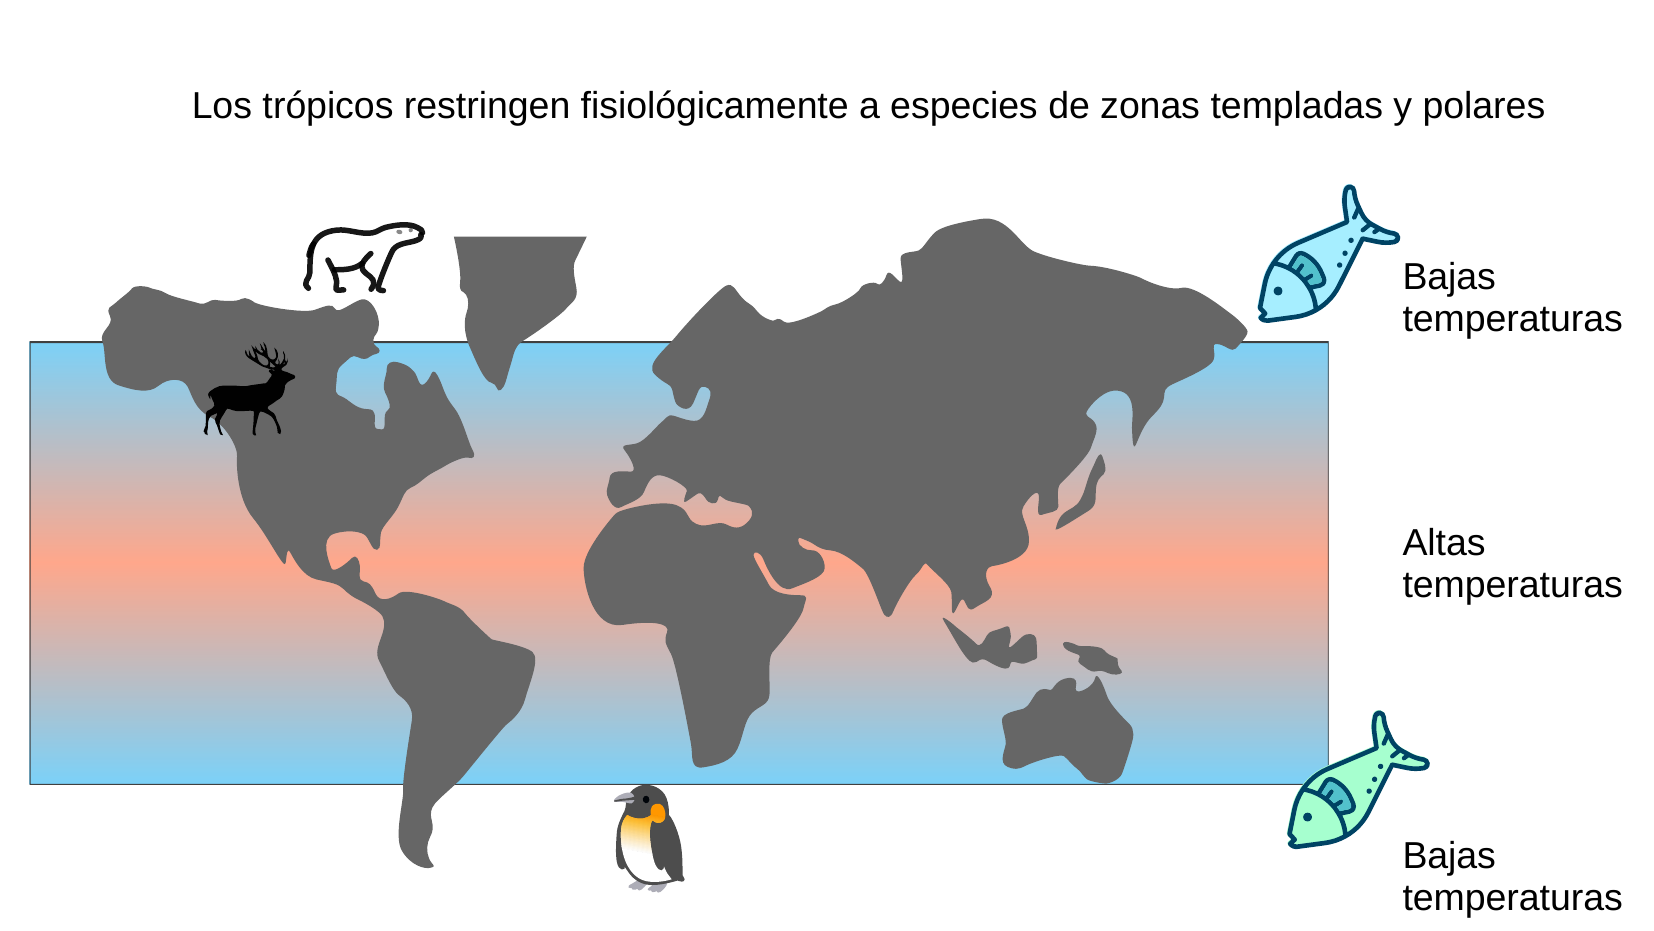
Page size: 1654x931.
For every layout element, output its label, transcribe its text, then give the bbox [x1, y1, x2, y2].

text_box Bajas temperaturas [1387, 248, 1654, 347]
text_box Los trópicos restringen fisiológicamente a especies de zonas templadas y polares [177, 76, 1565, 134]
text_box [29, 341, 101, 785]
text_box Altas temperaturas [1387, 513, 1654, 613]
text_box Bajas temperaturas [1387, 826, 1654, 926]
picture [101, 164, 1418, 898]
picture [1269, 690, 1447, 869]
text_box [1248, 343, 1329, 785]
